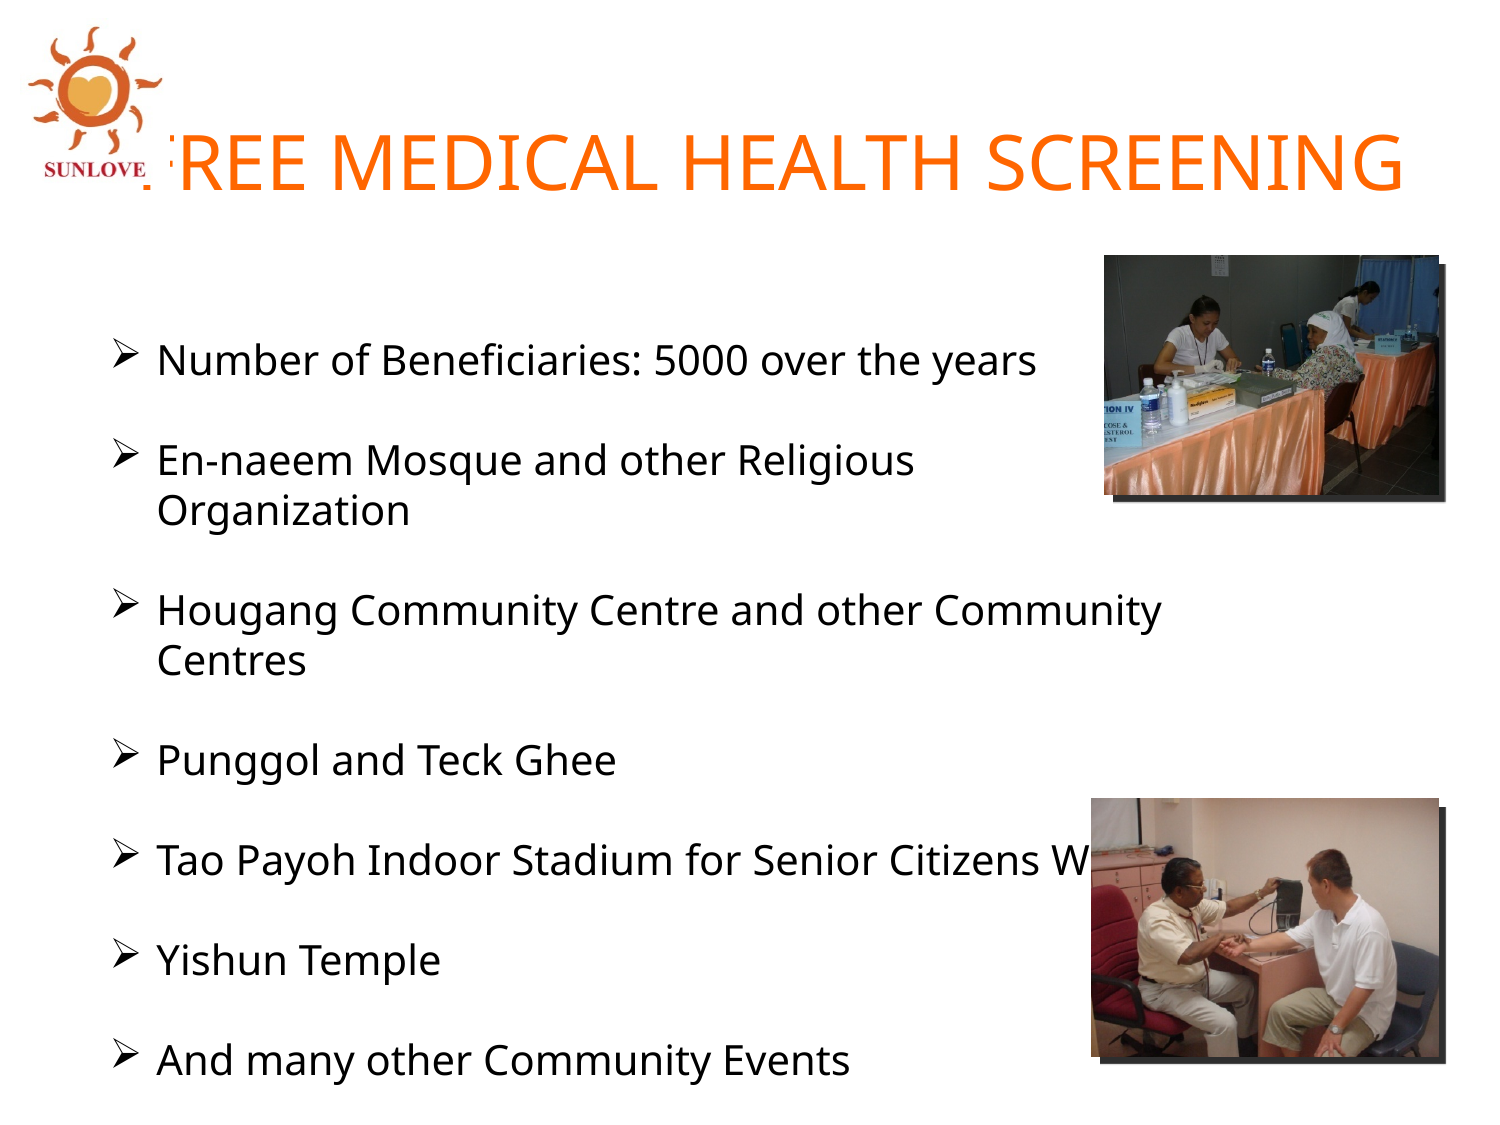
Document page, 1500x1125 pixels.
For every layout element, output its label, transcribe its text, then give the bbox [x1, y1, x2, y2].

picture [1104, 255, 1439, 496]
picture [1091, 798, 1439, 1057]
picture [20, 18, 170, 185]
text_box Number of Beneficiaries: 5000 over the years En-naeem Mosque and other Religious Organization Hougang Community Centre and other Community Centres Punggol and Teck Ghee Tao Payoh Indoor Stadium for Senior Citizens Week Yishun Temple And many other Community Events [94, 326, 1182, 1092]
title FREE MEDICAL HEALTH SCREENING [100, 66, 1463, 254]
